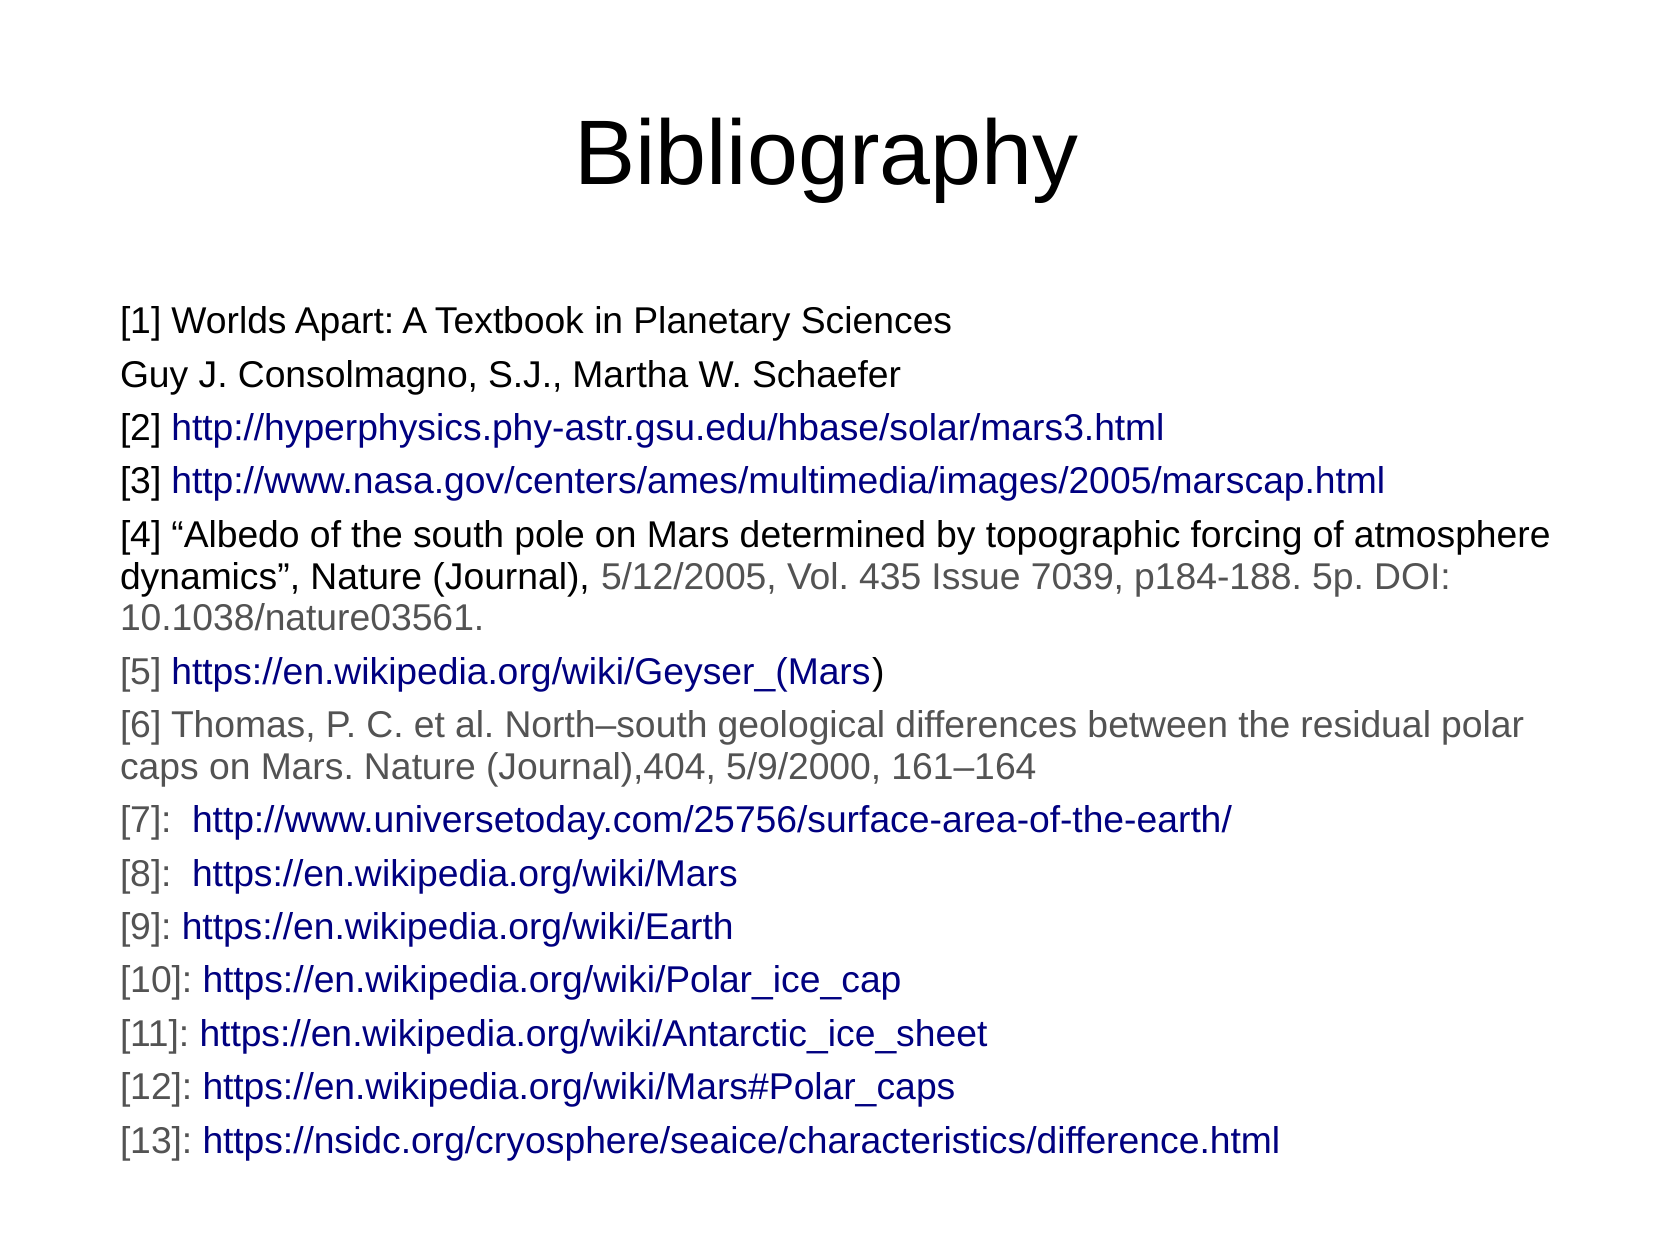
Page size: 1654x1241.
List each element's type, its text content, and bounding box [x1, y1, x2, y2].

title Bibliography [82, 49, 1571, 257]
list [1] Worlds Apart: A Textbook in Planetary Sciences Guy J. Consolmagno, S.J., Martha W. Schaefer [2] http://hyperphysics.phy-astr.gsu.edu/hbase/solar/mars3.html [3] http://www.nasa.gov/centers/ames/multimedia/images/2005/marscap.html [4] “Albedo of the south pole on Mars determined by topographic forcing of atmosphere dynamics”, Nature (Journal), 5/12/2005, Vol. 435 Issue 7039, p184-188. 5p. DOI: 10.1038/nature03561. [5] https://en.wikipedia.org/wiki/Geyser_(Mars) [6] Thomas, P. C. et al. North–south geological differences between the residual polar caps on Mars. Nature (Journal),404, 5/9/2000, 161–164 [7]: http://www.universetoday.com/25756/surface-area-of-the-earth/ [8]: https://en.wikipedia.org/wiki/Mars [9]: https://en.wikipedia.org/wiki/Earth [10]: https://en.wikipedia.org/wiki/Polar_ice_cap [11]: https://en.wikipedia.org/wiki/Antarctic_ice_sheet [12]: https://en.wikipedia.org/wiki/Mars#Polar_caps [13]: https://nsidc.org/cryosphere/seaice/characteristics/difference.html [120, 300, 1606, 1165]
